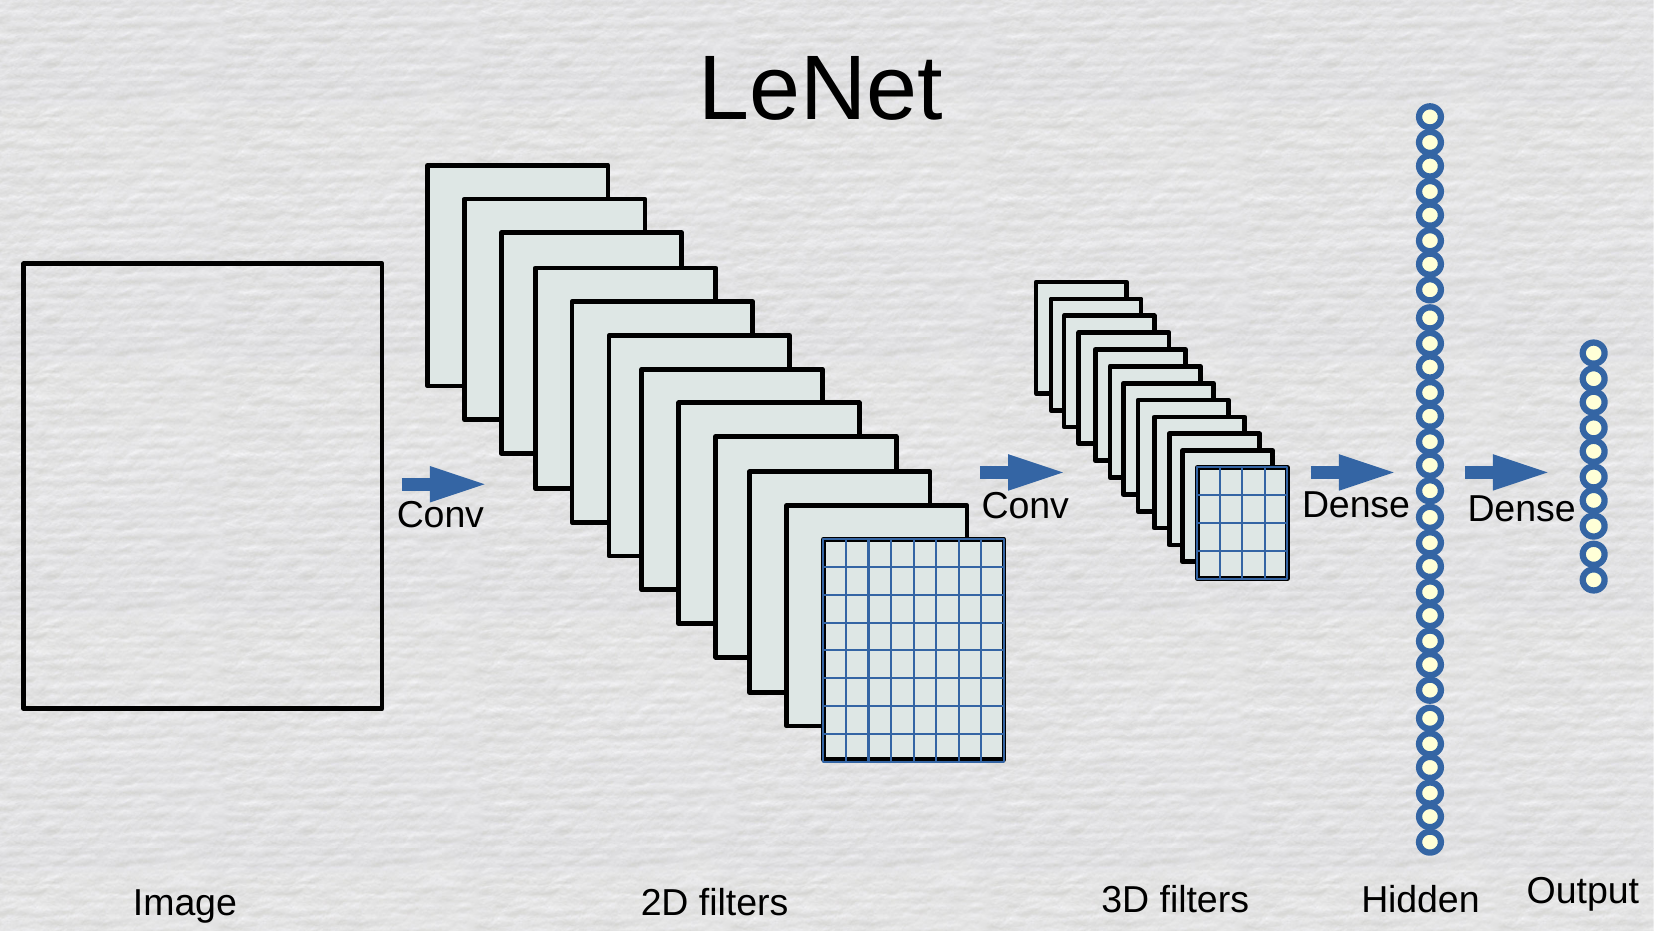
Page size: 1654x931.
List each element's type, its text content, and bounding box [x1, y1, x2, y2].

text_box [982, 624, 1003, 649]
text_box [982, 735, 1003, 760]
text_box [937, 624, 958, 649]
text_box [915, 735, 935, 760]
text_box [982, 540, 1003, 566]
text_box [1582, 342, 1605, 364]
text_box [892, 596, 913, 622]
text_box [1582, 440, 1605, 462]
text_box [1243, 552, 1264, 578]
text_box 2D filters [625, 874, 815, 931]
text_box [1266, 496, 1286, 522]
text_box [1595, 515, 1605, 537]
text_box [1221, 552, 1241, 578]
text_box [1198, 552, 1219, 578]
text_box [960, 624, 980, 649]
text_box [1419, 707, 1441, 729]
text_box [847, 735, 867, 760]
text_box [1582, 368, 1605, 390]
text_box Dense [1287, 475, 1430, 533]
text_box [870, 707, 890, 733]
text_box [1419, 782, 1441, 804]
text_box [1419, 332, 1441, 355]
text_box [1430, 506, 1441, 528]
text_box [1582, 391, 1605, 413]
text_box [892, 651, 913, 677]
text_box [937, 735, 958, 760]
text_box [1266, 524, 1286, 550]
text_box [1419, 230, 1441, 252]
text_box [937, 568, 958, 594]
text_box [824, 540, 845, 566]
text_box [915, 651, 935, 677]
text_box Conv [382, 486, 524, 544]
text_box [892, 707, 913, 733]
text_box [1430, 480, 1441, 502]
text_box [982, 651, 1003, 677]
text_box [1582, 417, 1605, 439]
text_box [870, 540, 890, 566]
text_box [1419, 581, 1441, 603]
text_box [1243, 496, 1264, 522]
text_box [1582, 543, 1605, 565]
text_box [1221, 468, 1241, 494]
text_box [960, 679, 980, 705]
text_box [892, 624, 913, 649]
text_box [915, 568, 935, 594]
text_box [982, 707, 1003, 733]
text_box [1419, 181, 1441, 203]
text_box [982, 596, 1003, 622]
text_box [892, 735, 913, 760]
text_box [1419, 253, 1441, 275]
text_box [847, 540, 867, 566]
text_box [1419, 831, 1441, 853]
text_box [870, 568, 890, 594]
text_box [915, 624, 935, 649]
text_box [960, 651, 980, 677]
text_box [847, 596, 867, 622]
text_box [847, 651, 867, 677]
text_box [870, 624, 890, 649]
text_box [960, 540, 980, 566]
text_box [892, 568, 913, 594]
text_box [1595, 490, 1605, 511]
text_box Conv [966, 477, 1109, 535]
text_box [960, 707, 980, 733]
text_box Output [1511, 862, 1654, 931]
text_box [1419, 454, 1441, 476]
text_box [1419, 405, 1441, 427]
text_box [824, 568, 845, 594]
text_box [1582, 569, 1605, 591]
text_box [1419, 733, 1441, 755]
text_box [982, 568, 1003, 594]
text_box [1243, 468, 1264, 494]
text_box Dense [1452, 479, 1595, 537]
text_box 3D filters [1086, 871, 1276, 931]
text_box [1266, 552, 1286, 578]
text_box [1419, 654, 1441, 676]
picture [0, 0, 1654, 931]
text_box [937, 540, 958, 566]
text_box [960, 568, 980, 594]
text_box [1221, 496, 1241, 522]
text_box [915, 540, 935, 566]
text_box [1419, 555, 1441, 577]
text_box [937, 679, 958, 705]
text_box [1198, 468, 1219, 494]
text_box [1419, 131, 1441, 153]
text_box [1266, 468, 1286, 494]
text_box [824, 624, 845, 649]
text_box [1419, 805, 1441, 828]
text_box [1419, 532, 1441, 554]
text_box [1419, 356, 1441, 378]
text_box [824, 596, 845, 622]
text_box [915, 707, 935, 733]
text_box [1419, 106, 1441, 128]
text_box [1419, 204, 1441, 226]
text_box [870, 596, 890, 622]
text_box [915, 596, 935, 622]
text_box [1419, 630, 1441, 652]
text_box [892, 540, 913, 566]
text_box [847, 679, 867, 705]
text_box [824, 735, 845, 760]
text_box [1582, 466, 1605, 488]
text_box [937, 651, 958, 677]
text_box [870, 679, 890, 705]
text_box [427, 165, 967, 727]
text_box [1419, 604, 1441, 627]
text_box Hidden [1346, 871, 1501, 931]
text_box [937, 707, 958, 733]
text_box [824, 707, 845, 733]
text_box [847, 568, 867, 594]
text_box [870, 651, 890, 677]
text_box [1419, 431, 1441, 453]
text_box [915, 679, 935, 705]
text_box [1419, 155, 1441, 177]
text_box [1419, 679, 1441, 701]
text_box [1036, 282, 1273, 562]
text_box [847, 624, 867, 649]
text_box [960, 596, 980, 622]
text_box [1198, 524, 1219, 550]
text_box [1419, 307, 1441, 329]
text_box [1198, 496, 1219, 522]
text_box [960, 735, 980, 760]
text_box [1419, 279, 1441, 301]
text_box [824, 679, 845, 705]
text_box Image [118, 874, 272, 931]
text_box [982, 679, 1003, 705]
text_box [1243, 524, 1264, 550]
text_box [870, 735, 890, 760]
text_box [1221, 524, 1241, 550]
text_box [824, 651, 845, 677]
text_box [937, 596, 958, 622]
title LeNet [637, 21, 1004, 154]
text_box [1419, 382, 1441, 404]
text_box [847, 707, 867, 733]
text_box [1419, 756, 1441, 778]
text_box [892, 679, 913, 705]
